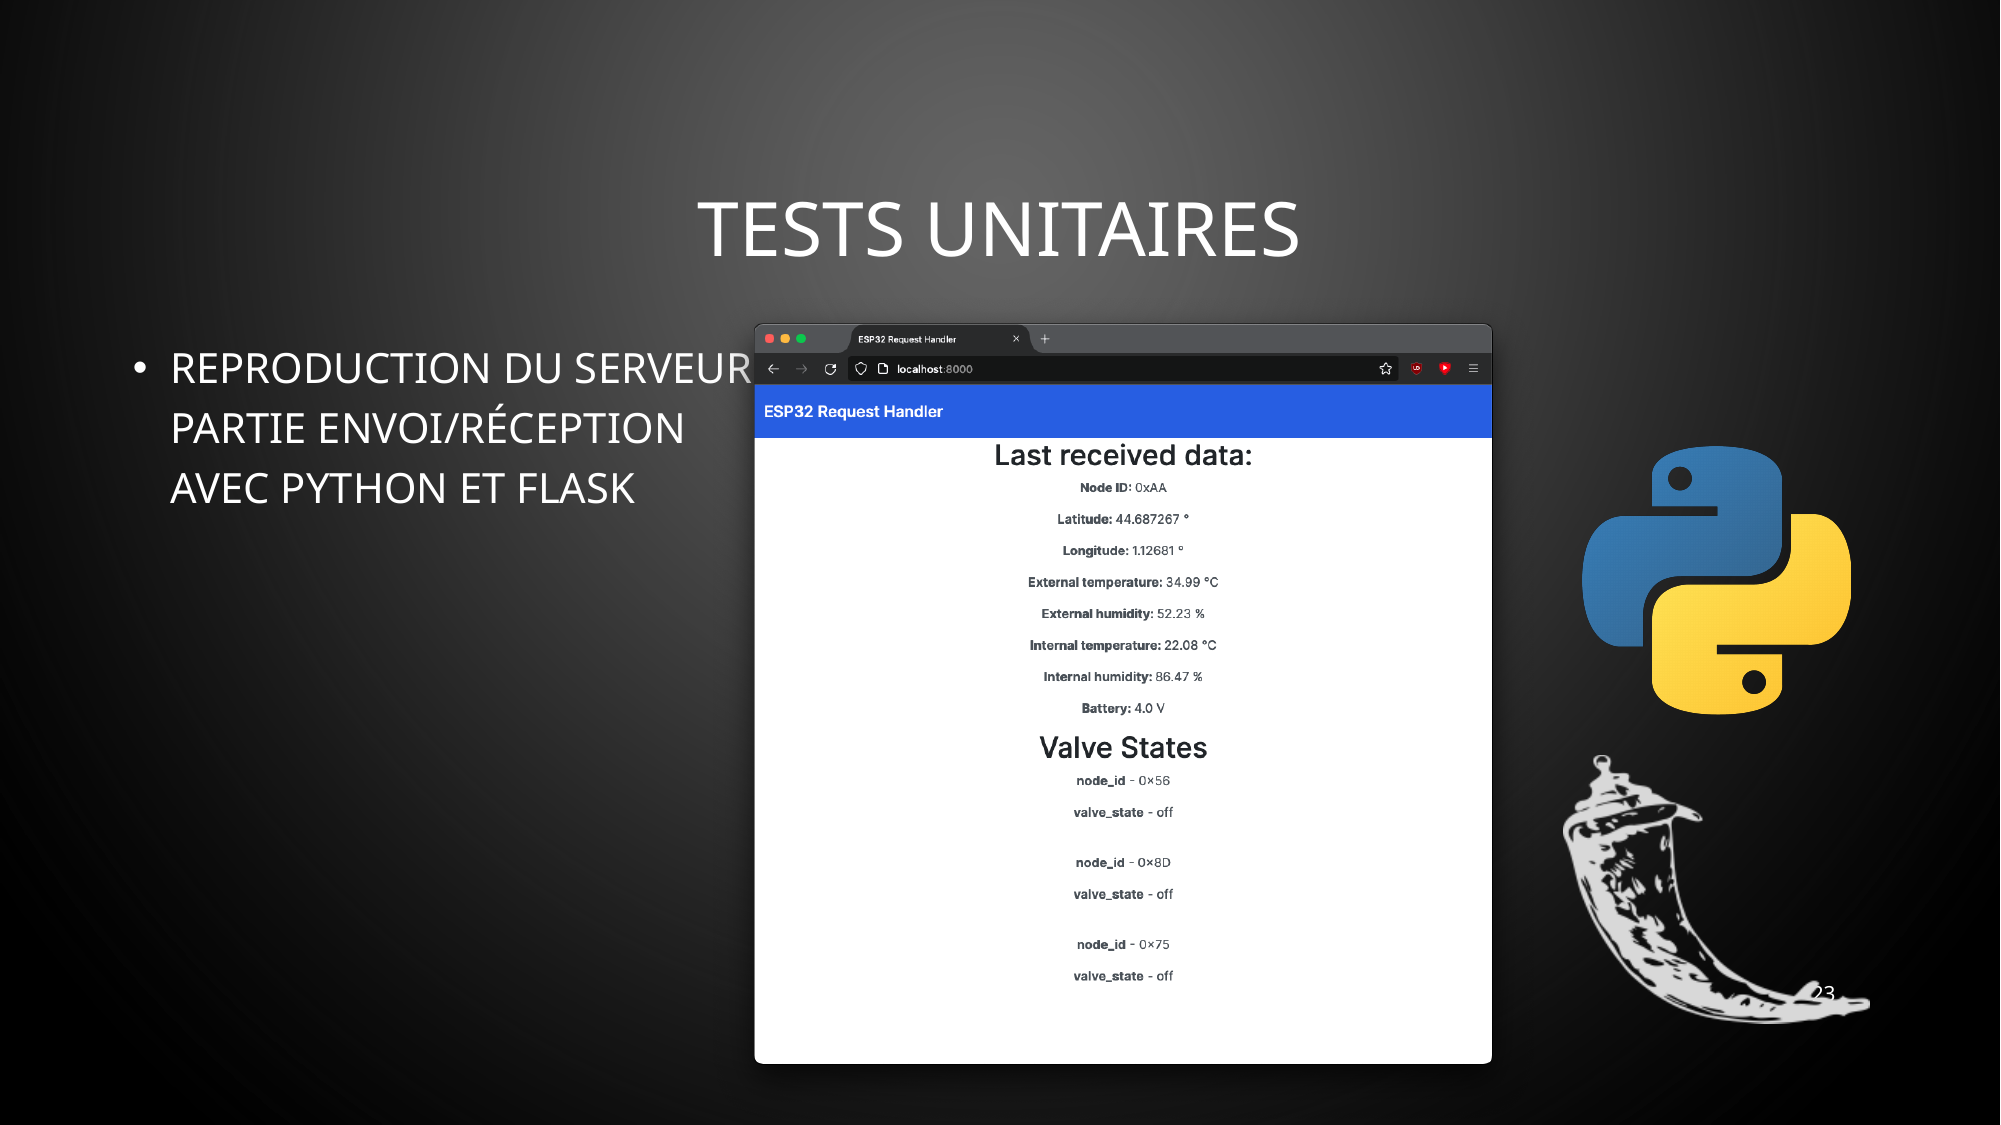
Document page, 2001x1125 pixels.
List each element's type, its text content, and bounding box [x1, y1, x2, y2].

title Tests unitaires [149, 101, 1850, 364]
list Reproduction du serveur partie envoi/Réception avec python et flask [118, 324, 710, 989]
picture [0, 0, 2000, 1125]
